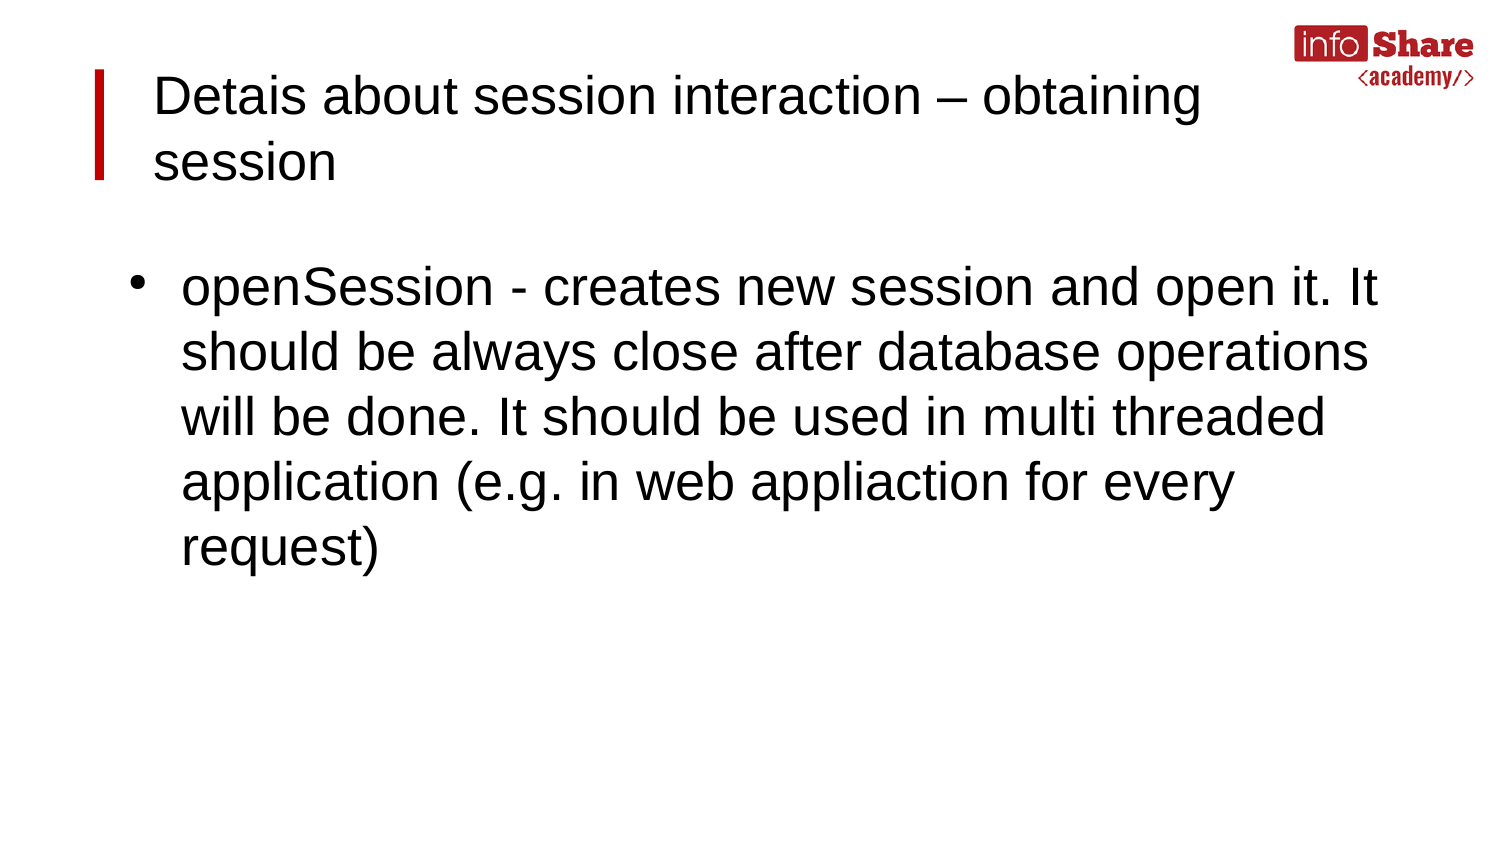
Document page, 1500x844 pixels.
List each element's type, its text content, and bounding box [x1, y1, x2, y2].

title Detais about session interaction – obtaining session [138, 45, 1312, 187]
list openSession - creates new session and open it. It should be always close after database operations will be done. It should be used in multi threaded application (e.g. in web appliaction for every request) [95, 236, 1453, 753]
picture [1267, 0, 1500, 117]
